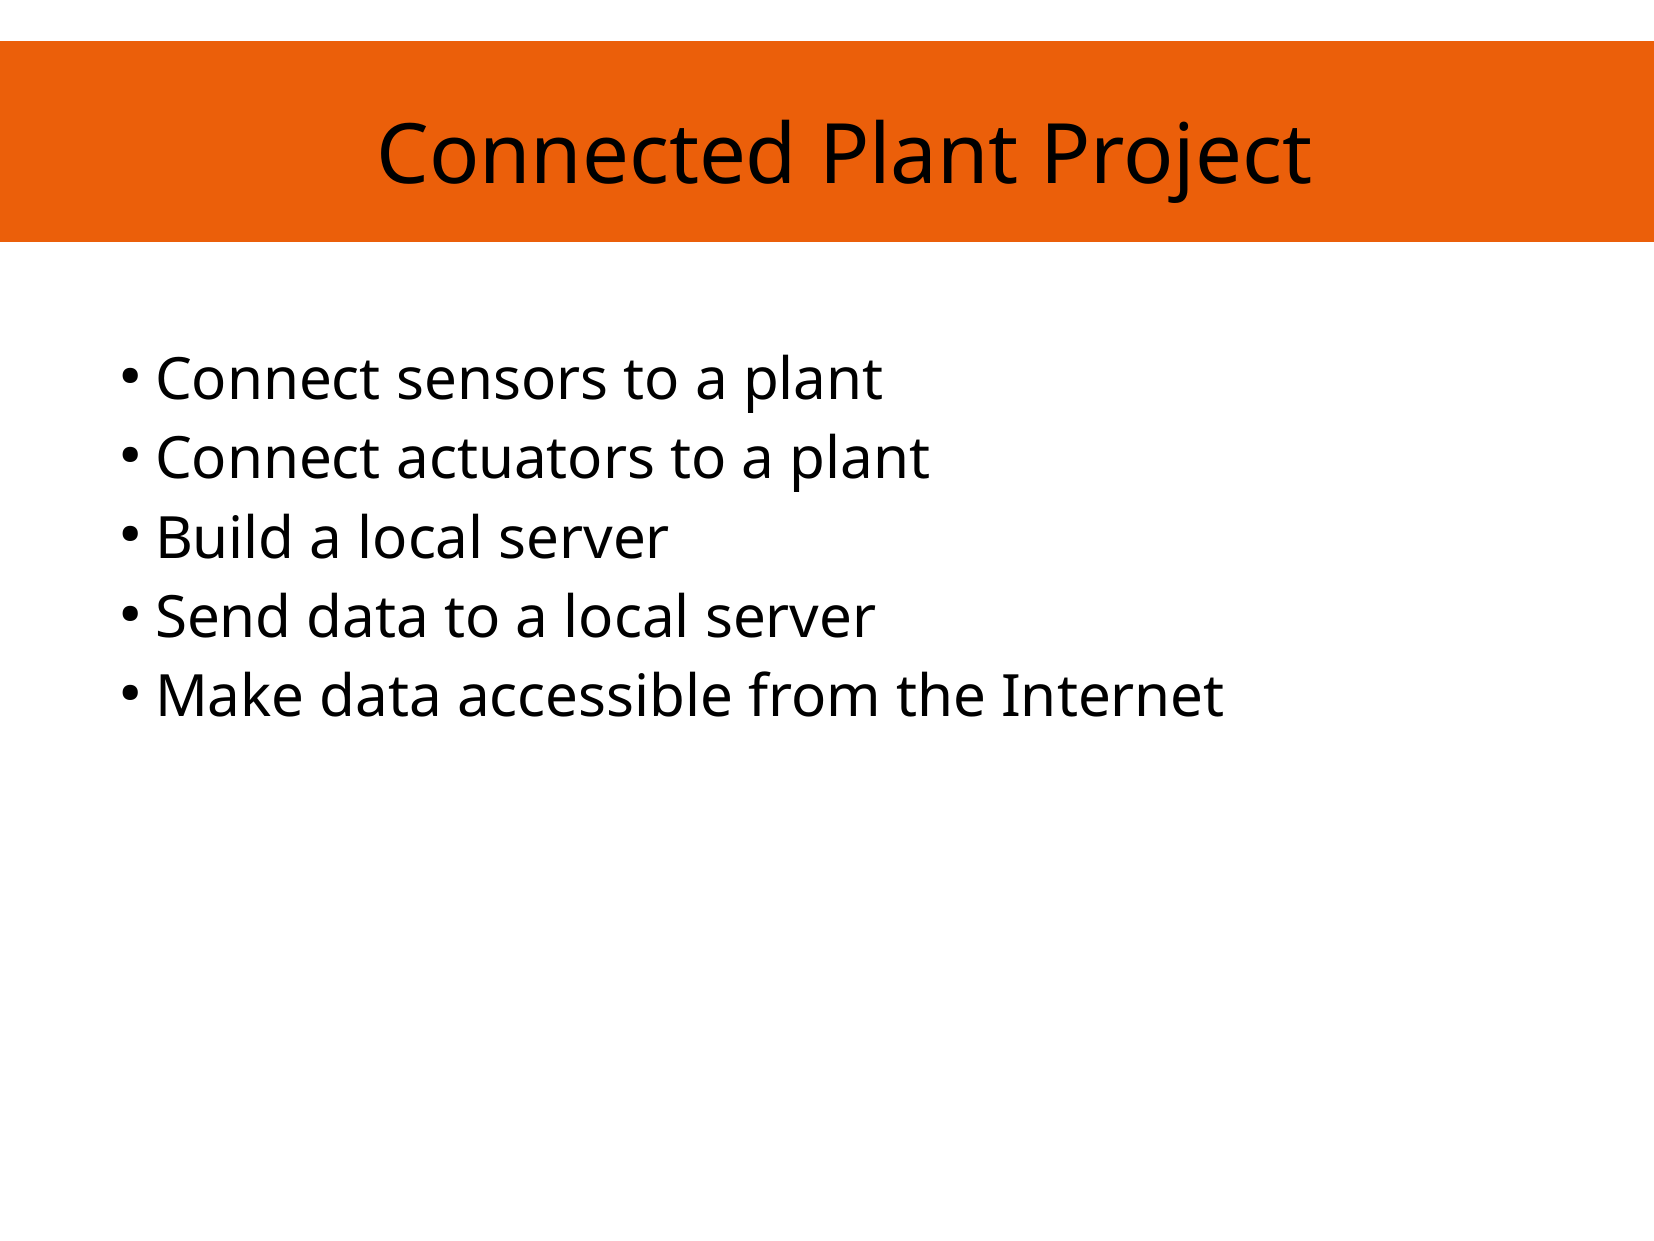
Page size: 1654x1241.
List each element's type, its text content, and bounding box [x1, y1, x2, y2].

text_box Connect sensors to a plant Connect actuators to a plant Build a local server Send data to a local server Make data accessible from the Internet [105, 330, 1546, 690]
text_box Connected Plant Project [237, 86, 1453, 201]
text_box [0, 41, 1654, 242]
